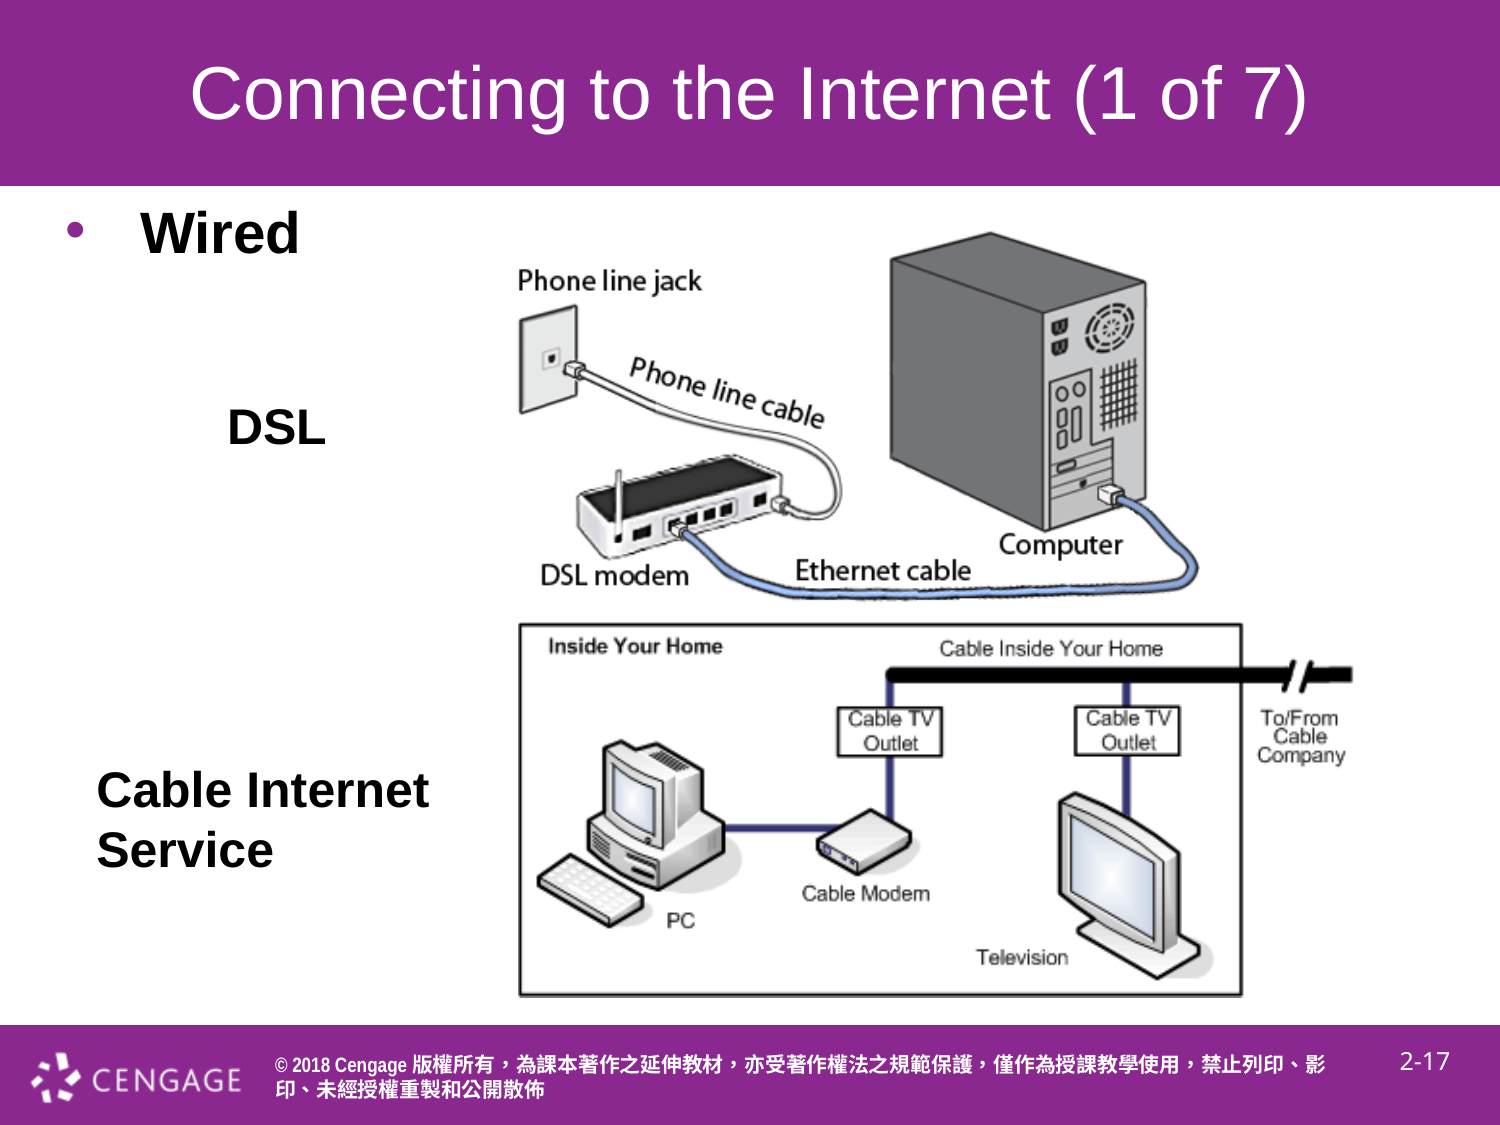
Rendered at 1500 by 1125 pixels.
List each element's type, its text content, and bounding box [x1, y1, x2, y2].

text_box DSL [212, 386, 342, 462]
list Wired [50, 187, 1488, 843]
text_box Cable Internet Service [81, 749, 459, 885]
picture [500, 224, 1213, 605]
title Connecting to the Internet (1 of 7) [7, 4, 1493, 175]
picture [21, 1043, 246, 1111]
picture [518, 622, 1361, 998]
